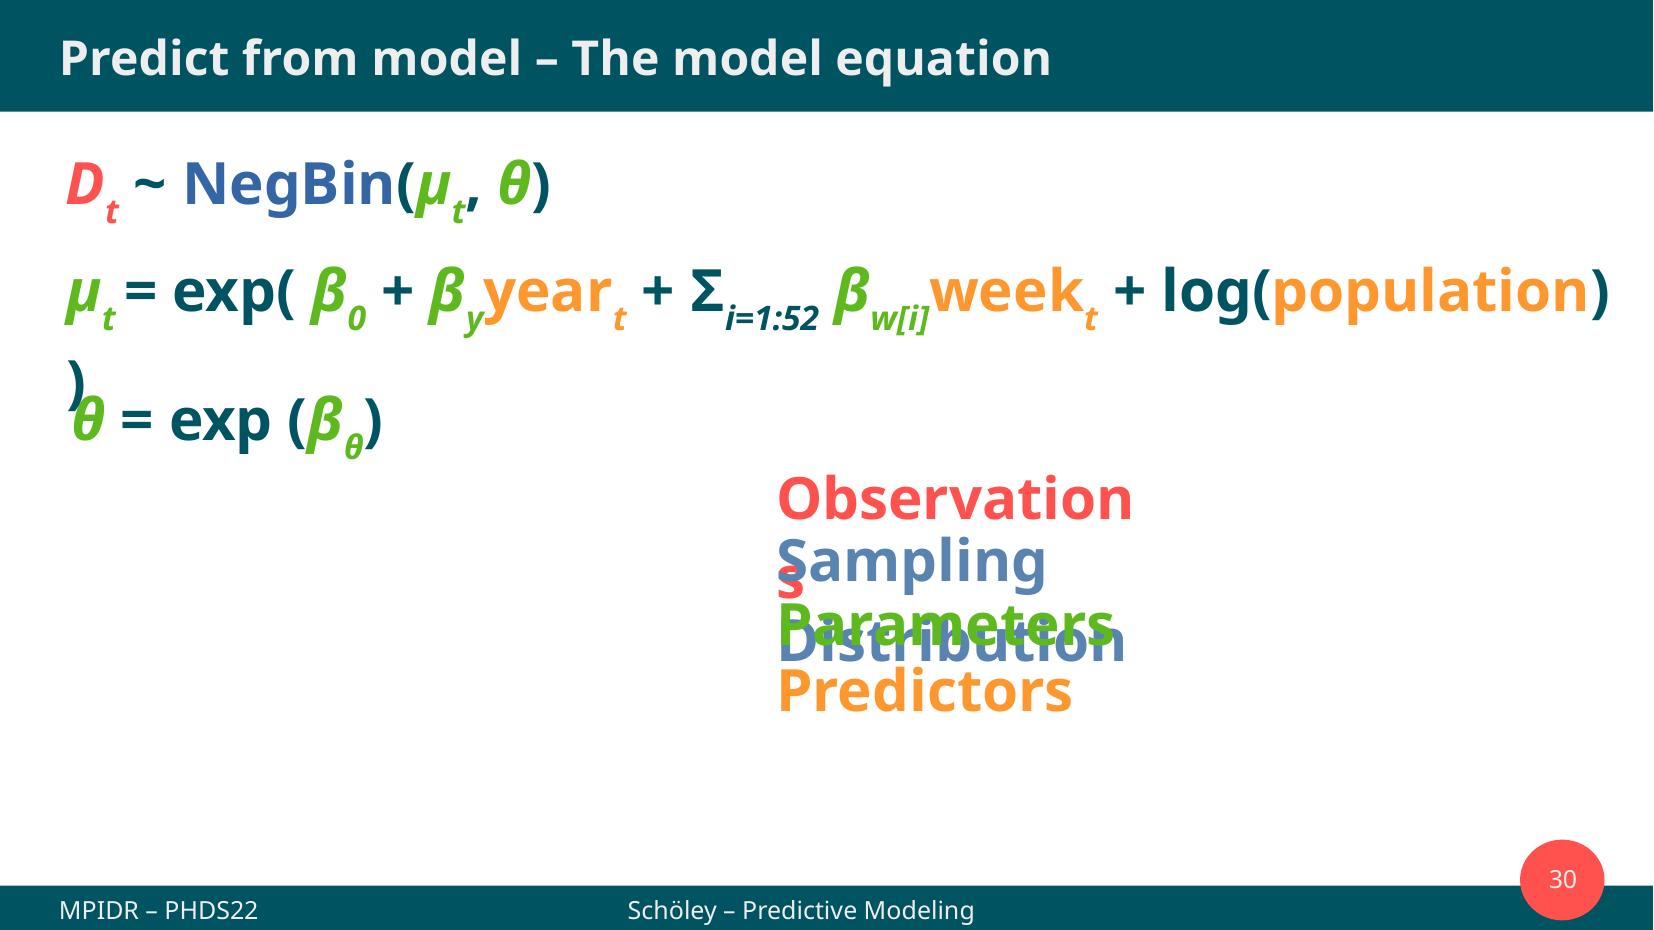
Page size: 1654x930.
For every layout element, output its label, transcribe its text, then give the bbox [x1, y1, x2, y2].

text_box Parameters [761, 576, 1404, 641]
text_box θ = exp (βθ) [56, 416, 385, 468]
text_box μt = exp( β0 + βyyeart + Σi=1:52 βw[i]weekt + log(population) ) [51, 241, 1632, 416]
text_box Observations [761, 449, 1166, 512]
text_box Predictors [761, 641, 1404, 729]
text_box Dt ~ NegBin(μt, θ) [50, 134, 535, 231]
text_box Sampling Distribution [761, 512, 1404, 576]
title Predict from model – The model equation [58, 0, 1594, 117]
